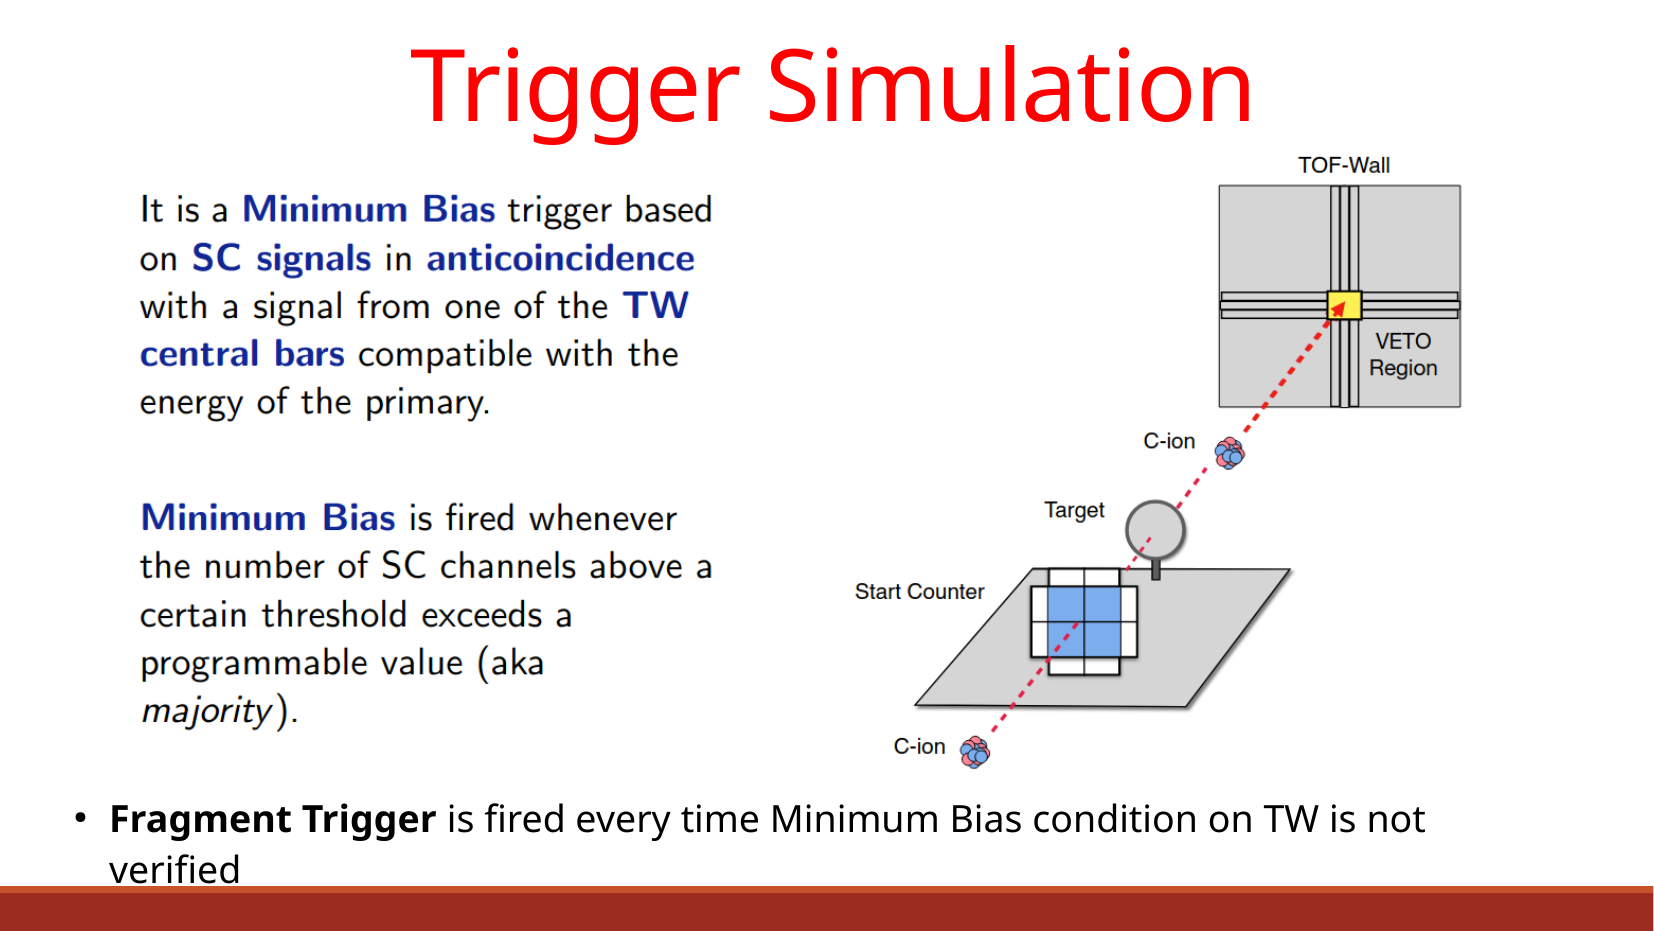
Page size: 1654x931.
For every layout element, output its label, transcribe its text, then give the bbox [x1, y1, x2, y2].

text_box [0, 886, 1654, 931]
text_box Trigger Simulation [240, 19, 1426, 155]
picture [112, 106, 1523, 785]
text_box Fragment Trigger is fired every time Minimum Bias condition on TW is not verified [59, 785, 1524, 886]
